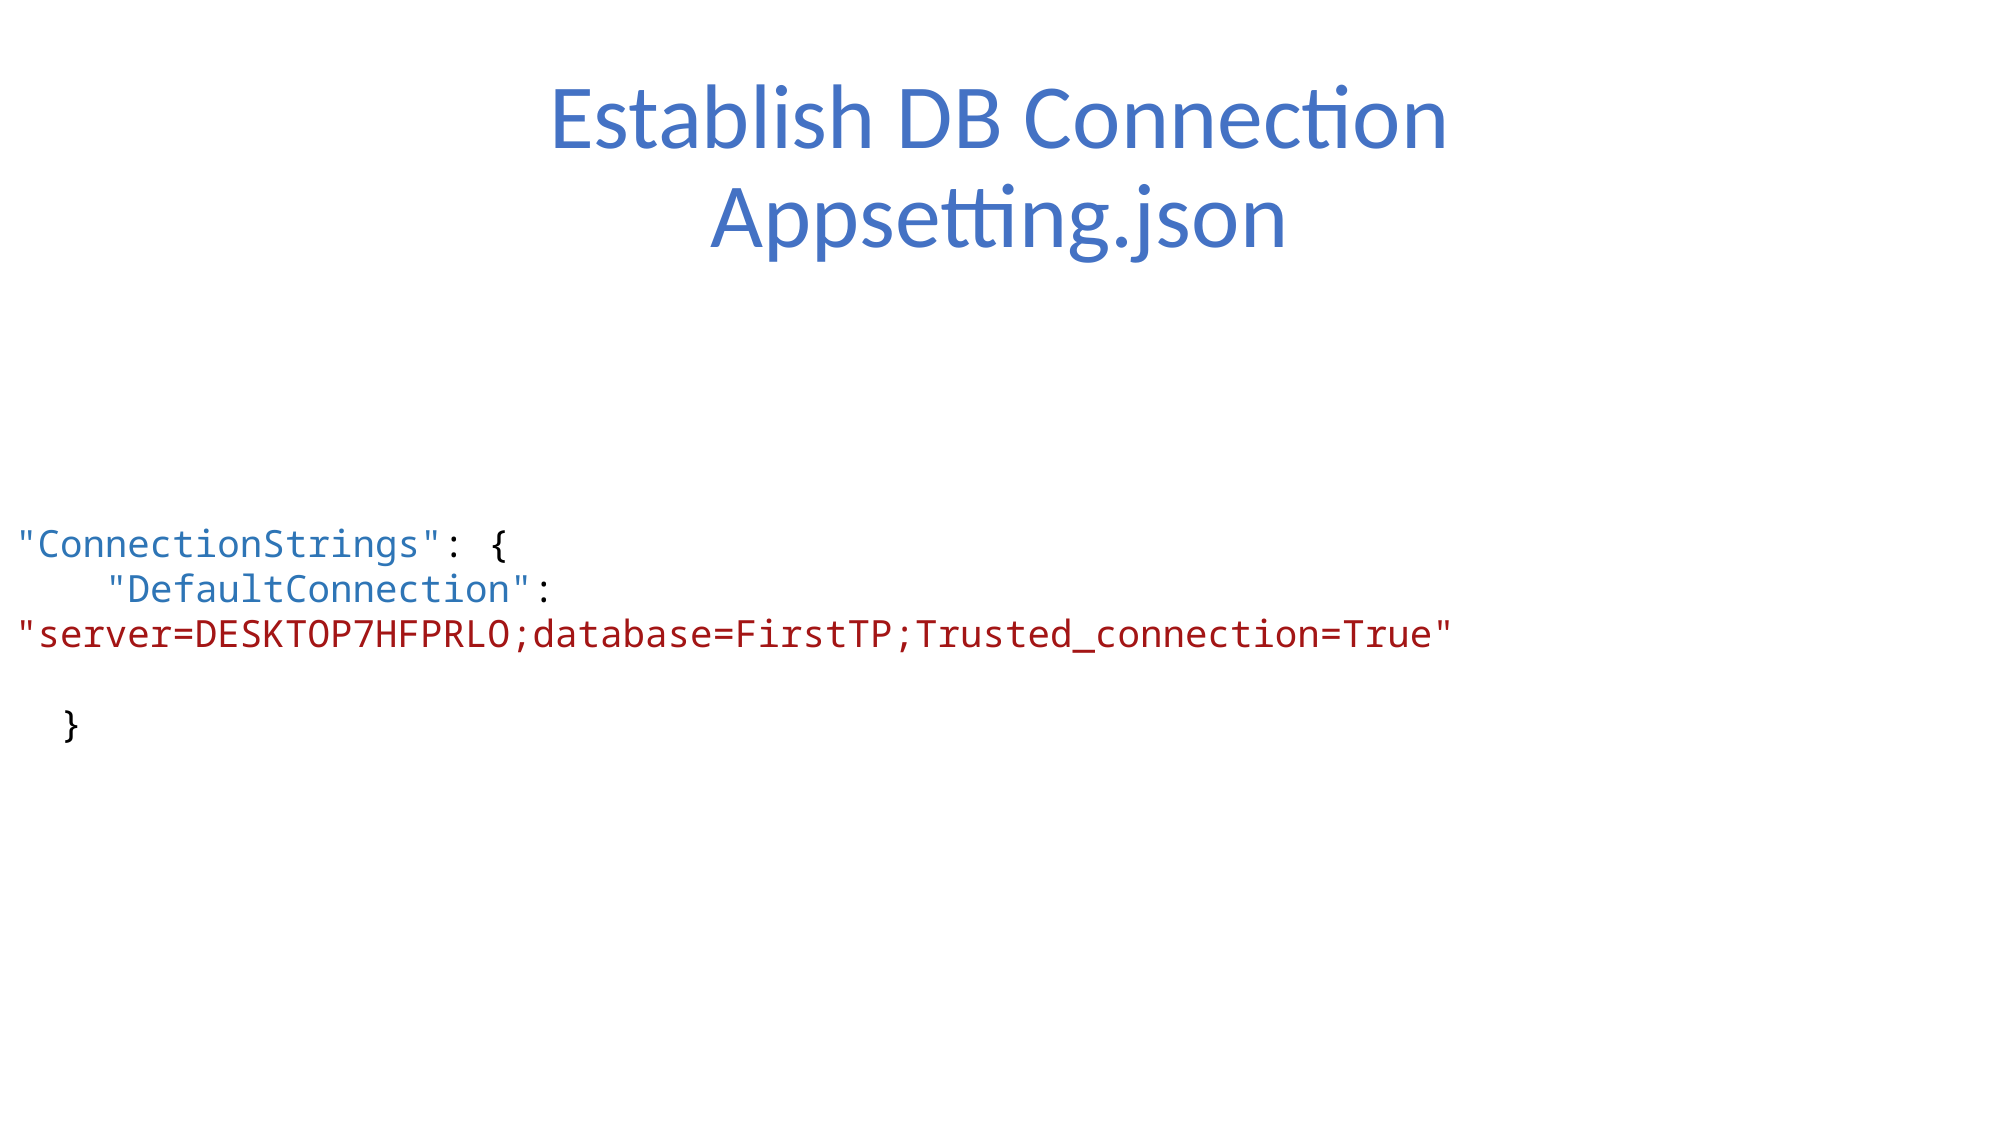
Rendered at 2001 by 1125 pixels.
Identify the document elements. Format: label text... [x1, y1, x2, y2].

text_box "ConnectionStrings": { "DefaultConnection": "server=DESKTOP7HFPRLO;database=FirstTP;Trusted_connection=True" } [0, 512, 2000, 710]
title Establish DB Connection Appsetting.json [137, 59, 1863, 278]
